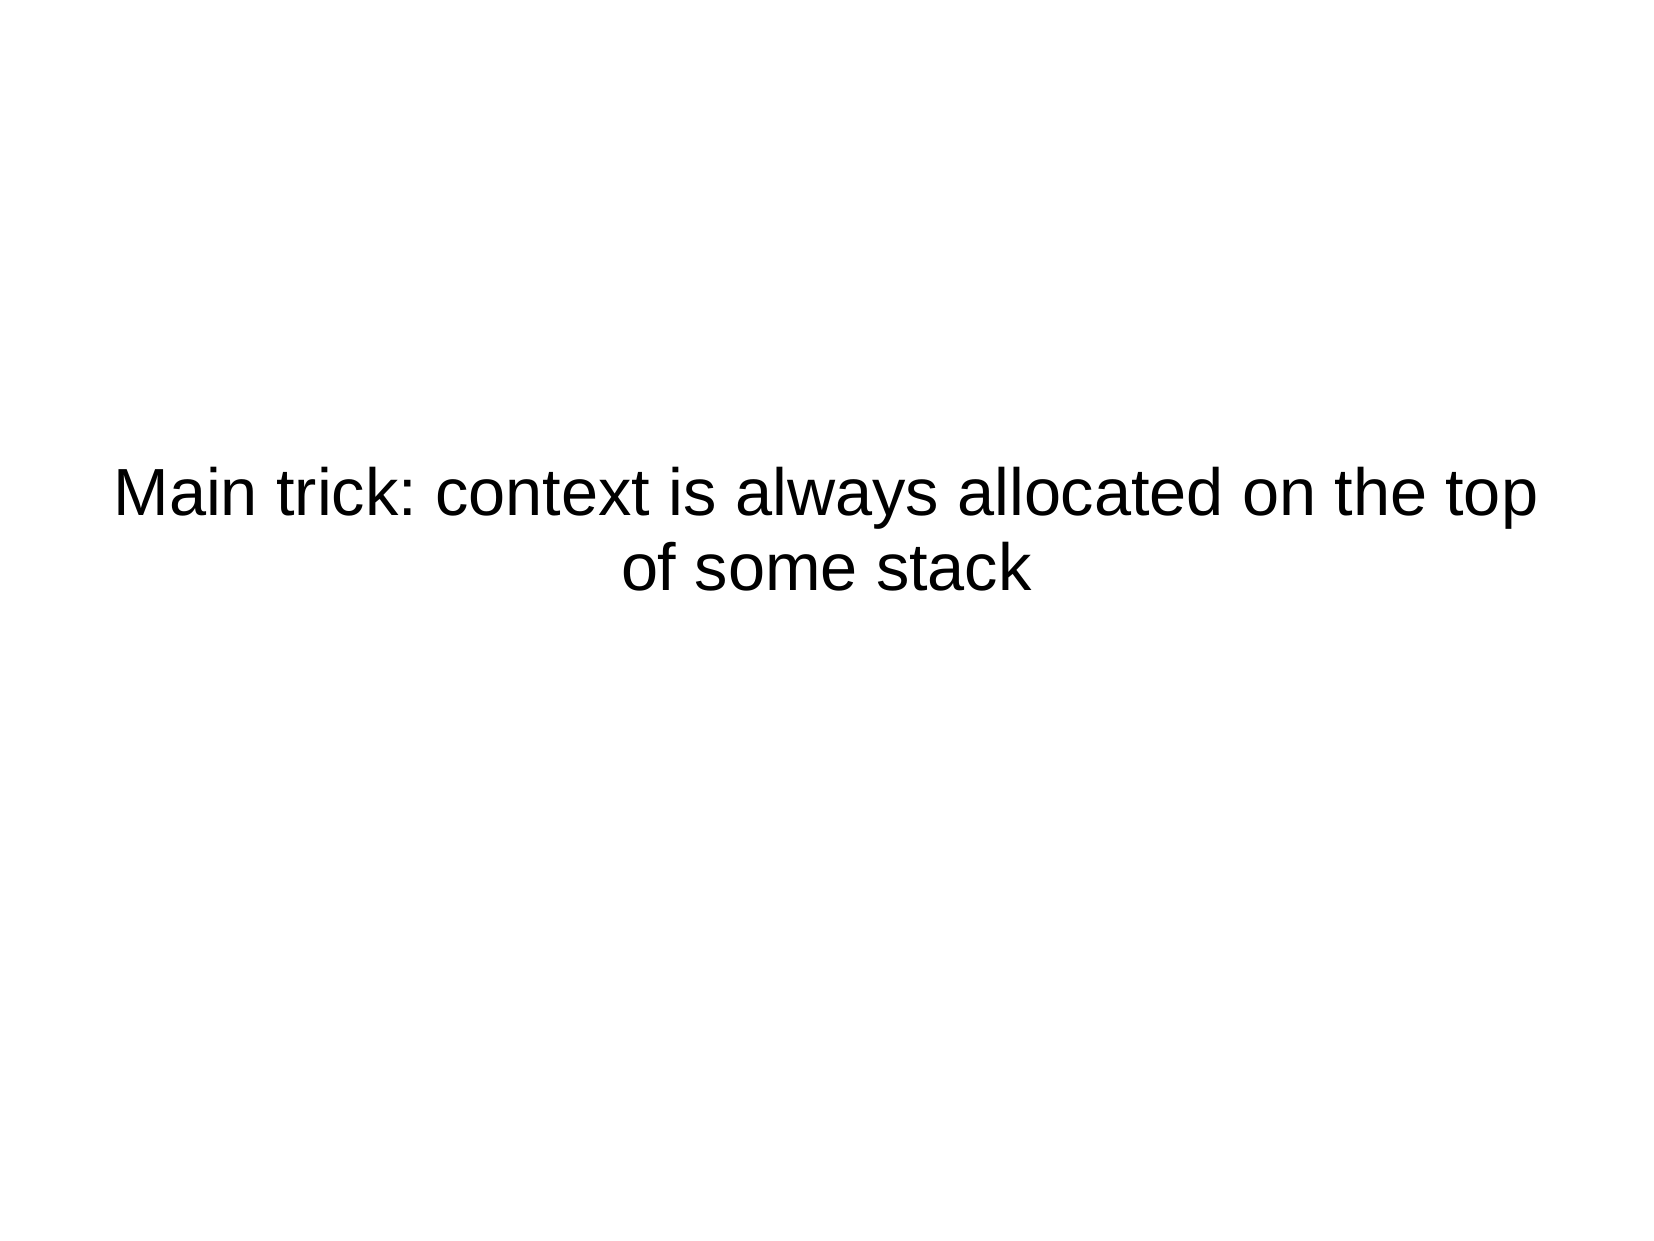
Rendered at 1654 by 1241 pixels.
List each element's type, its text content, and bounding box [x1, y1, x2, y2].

subtitle Main trick: context is always allocated on the top of some stack [82, 49, 1571, 1010]
